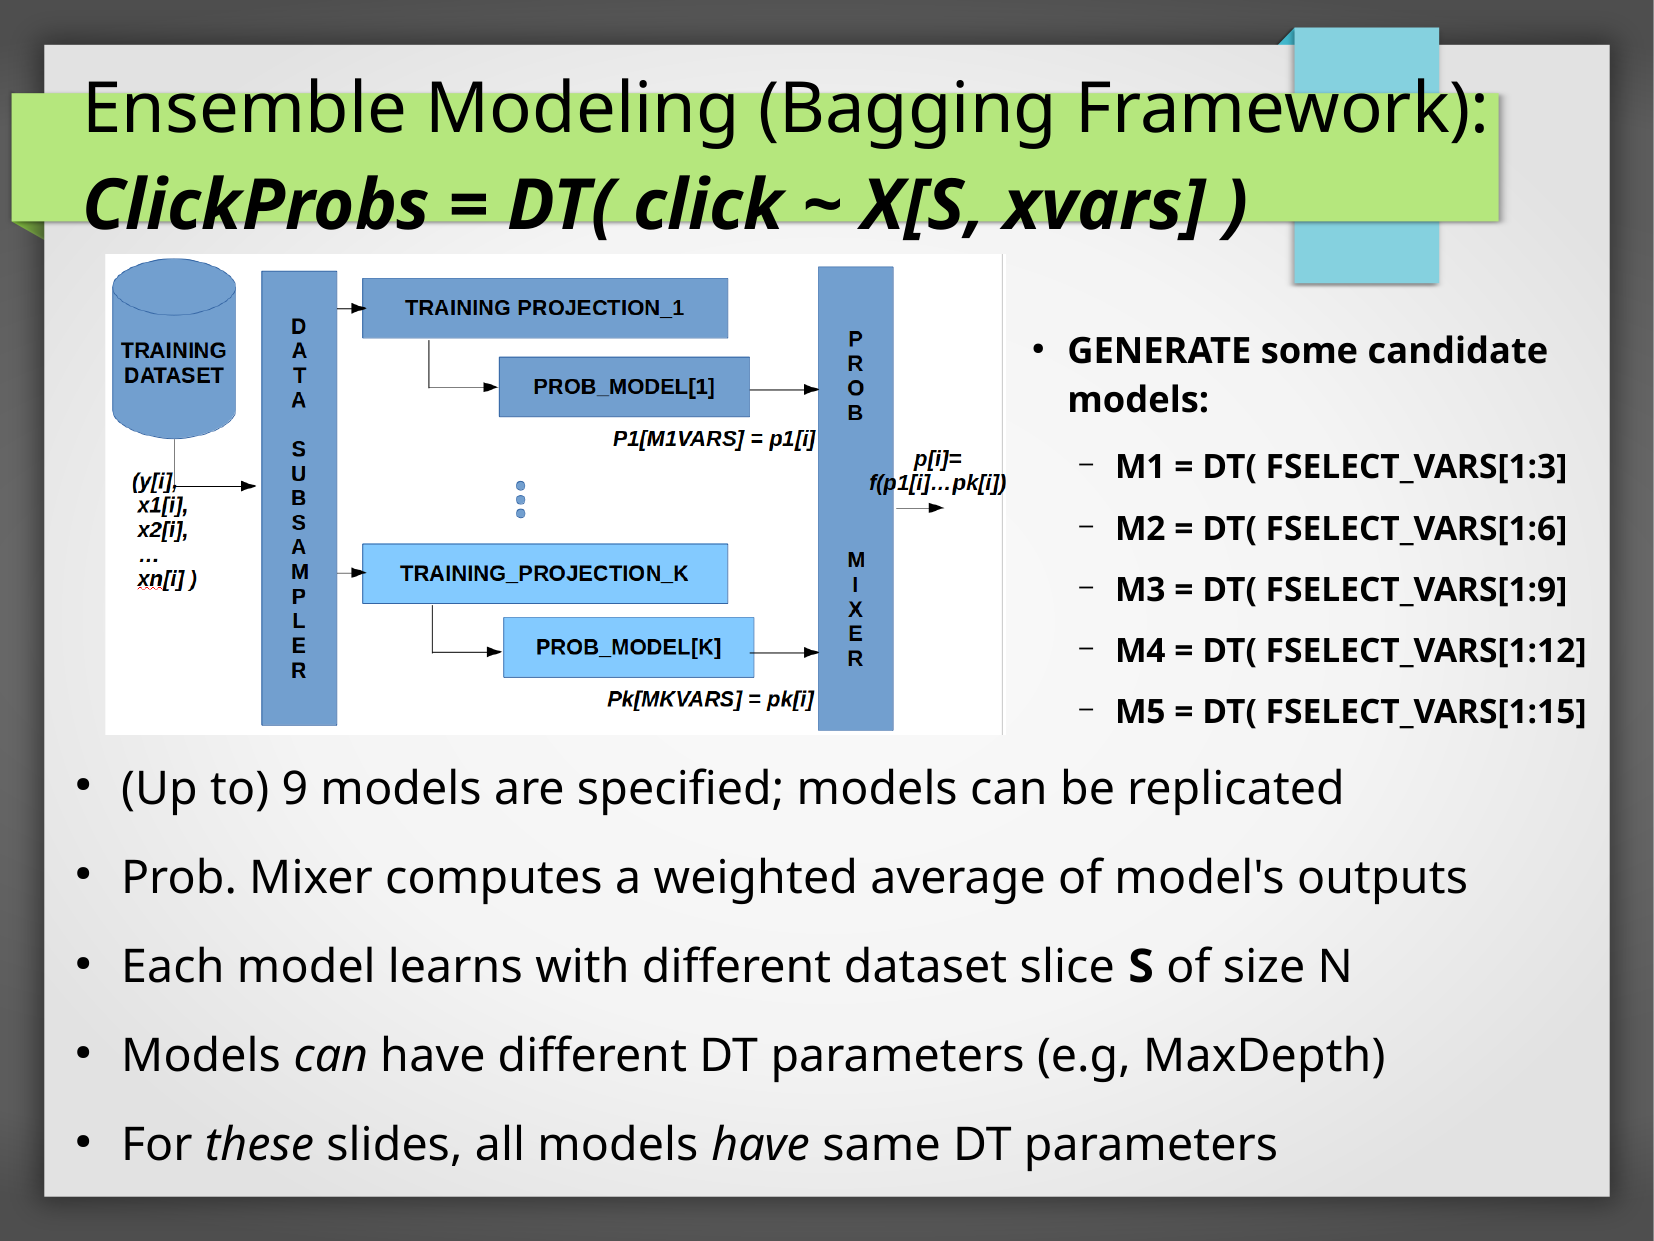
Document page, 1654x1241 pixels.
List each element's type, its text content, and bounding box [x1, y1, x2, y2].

title Ensemble Modeling (Bagging Framework): ClickProbs = DT( click ~ X[S, xvars] ) [82, 59, 1516, 248]
picture [0, 0, 1654, 1241]
list GENERATE some candidate models: M1 = DT( FSELECT_VARS[1:3] M2 = DT( FSELECT_VARS[1:6] M3 = DT( FSELECT_VARS[1:9] M4 = DT( FSELECT_VARS[1:12] M5 = DT( FSELECT_VARS[1:15] [1020, 324, 1591, 750]
list (Up to) 9 models are specified; models can be replicated Prob. Mixer computes a weighted average of model's outputs Each model learns with different dataset slice S of size N Models can have different DT parameters (e.g, MaxDepth) For these slides, all models have same DT parameters [60, 754, 1591, 1179]
